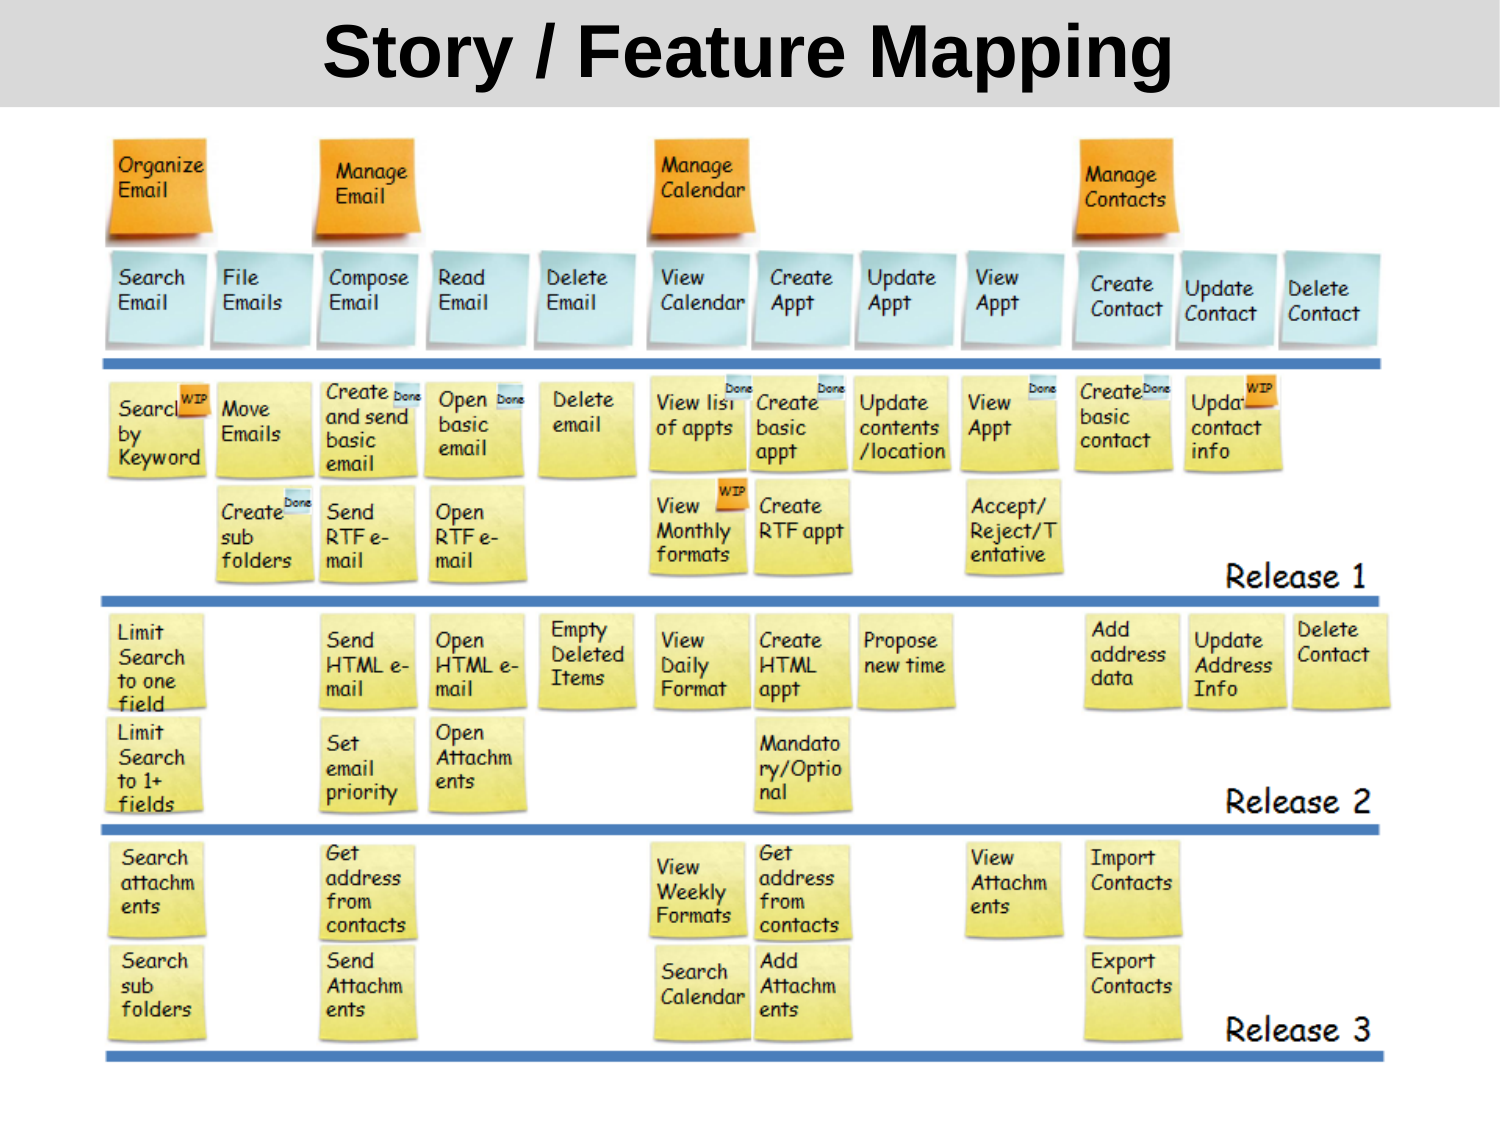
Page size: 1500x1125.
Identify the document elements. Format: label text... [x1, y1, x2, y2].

text_box Story / Feature Mapping [0, 0, 1500, 108]
picture [93, 124, 1396, 1084]
